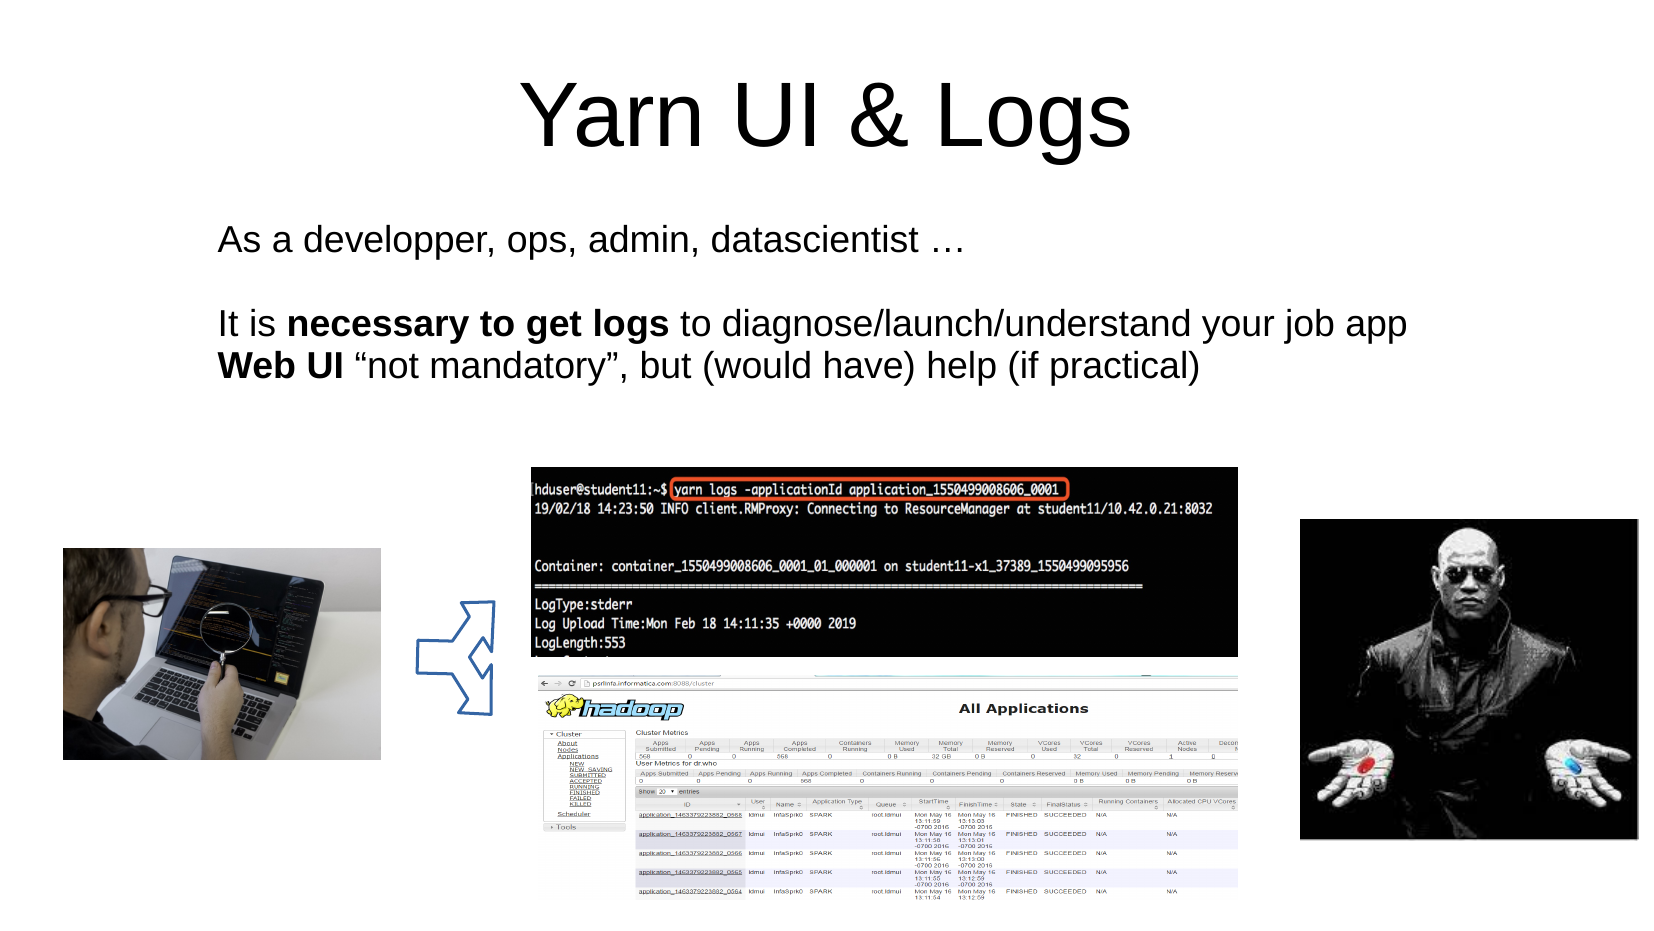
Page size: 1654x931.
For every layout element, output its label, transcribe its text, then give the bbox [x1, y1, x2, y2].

picture [538, 675, 1238, 901]
picture [1300, 519, 1639, 841]
picture [531, 467, 1238, 657]
title Yarn UI & Logs [82, 37, 1571, 193]
picture [63, 548, 381, 760]
text_box As a developper, ops, admin, datascientist … It is necessary to get logs to diagnose/launch/understand your job app Web UI “not mandatory”, but (would have) help (if practical) [202, 211, 1463, 478]
